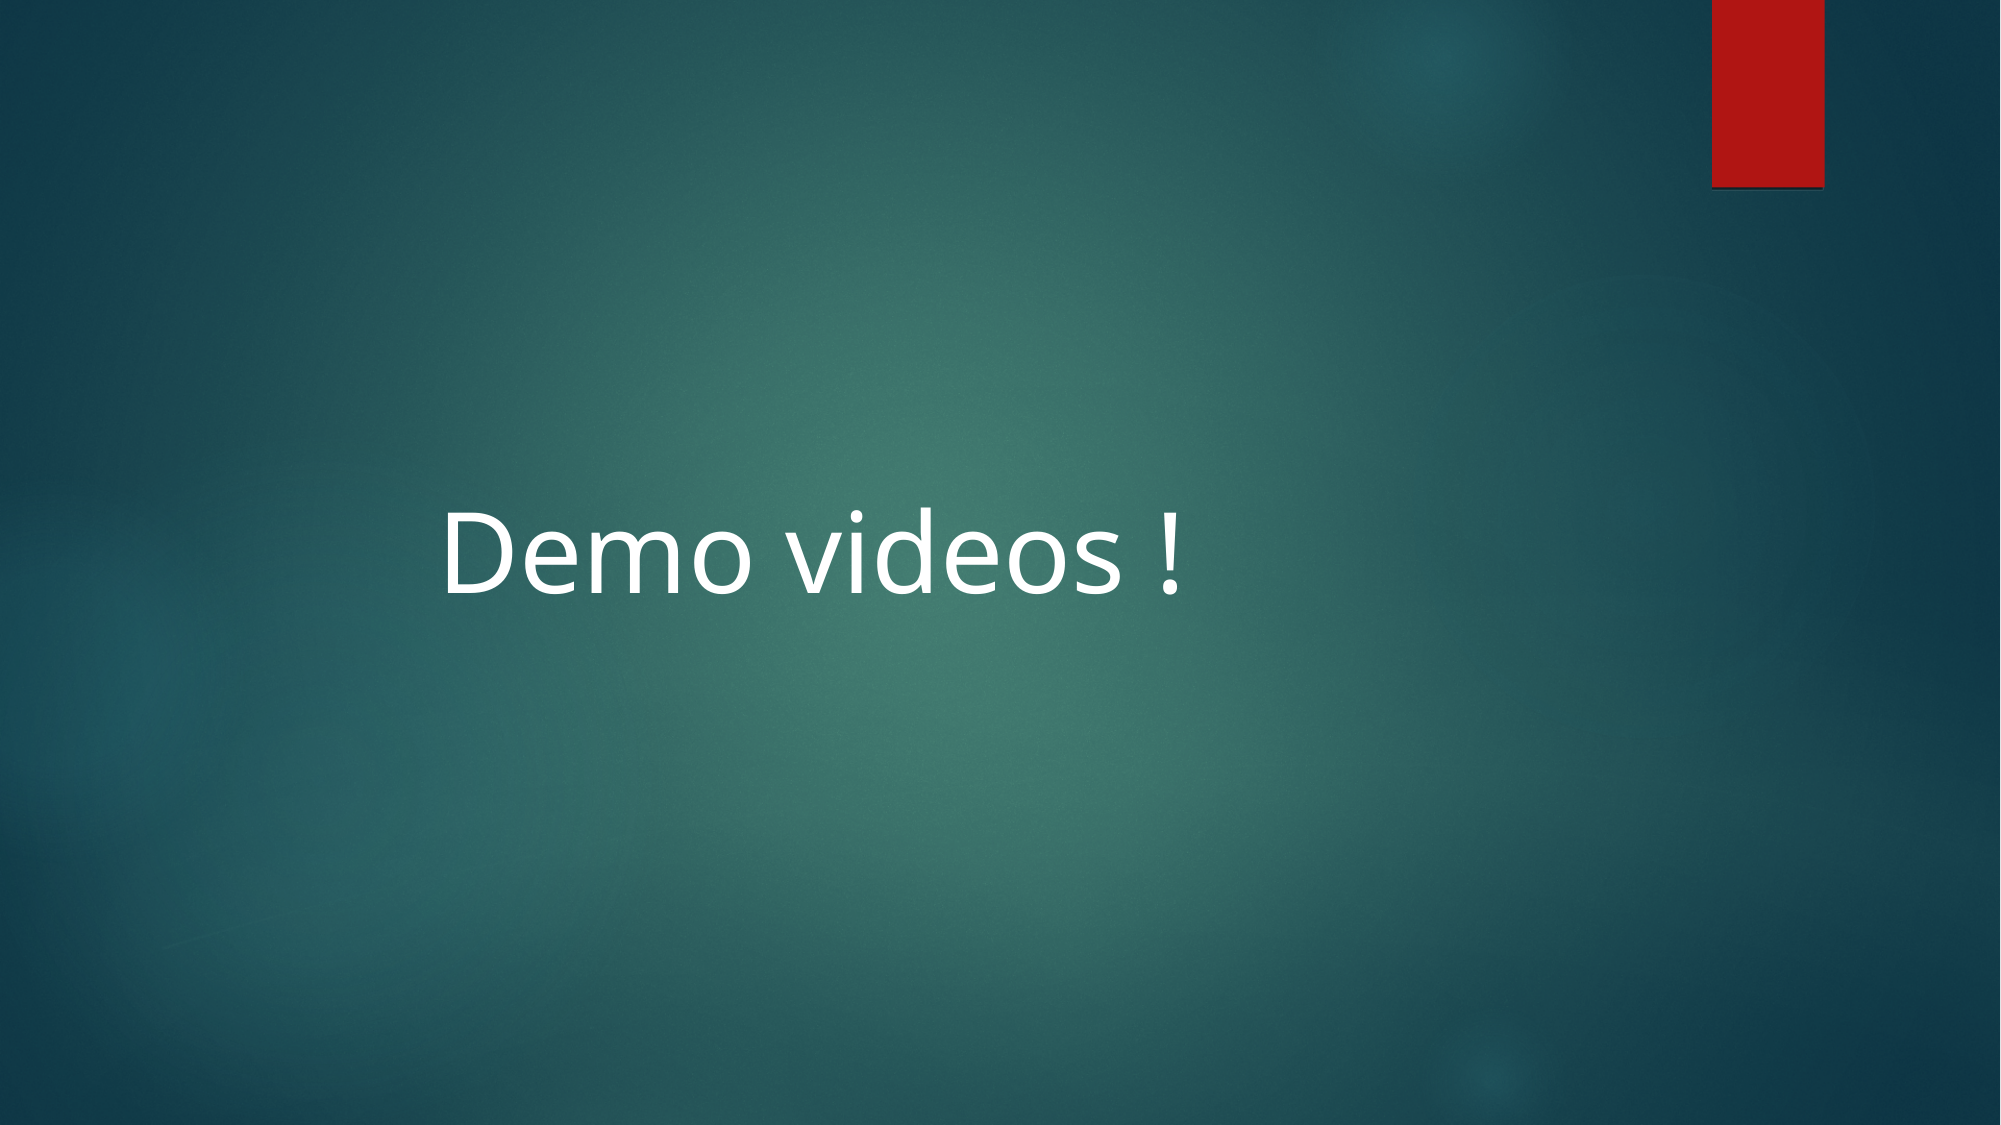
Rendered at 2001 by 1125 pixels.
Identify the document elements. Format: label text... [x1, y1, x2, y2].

title Demo videos ! [437, 435, 1981, 665]
picture [0, 0, 2001, 1125]
